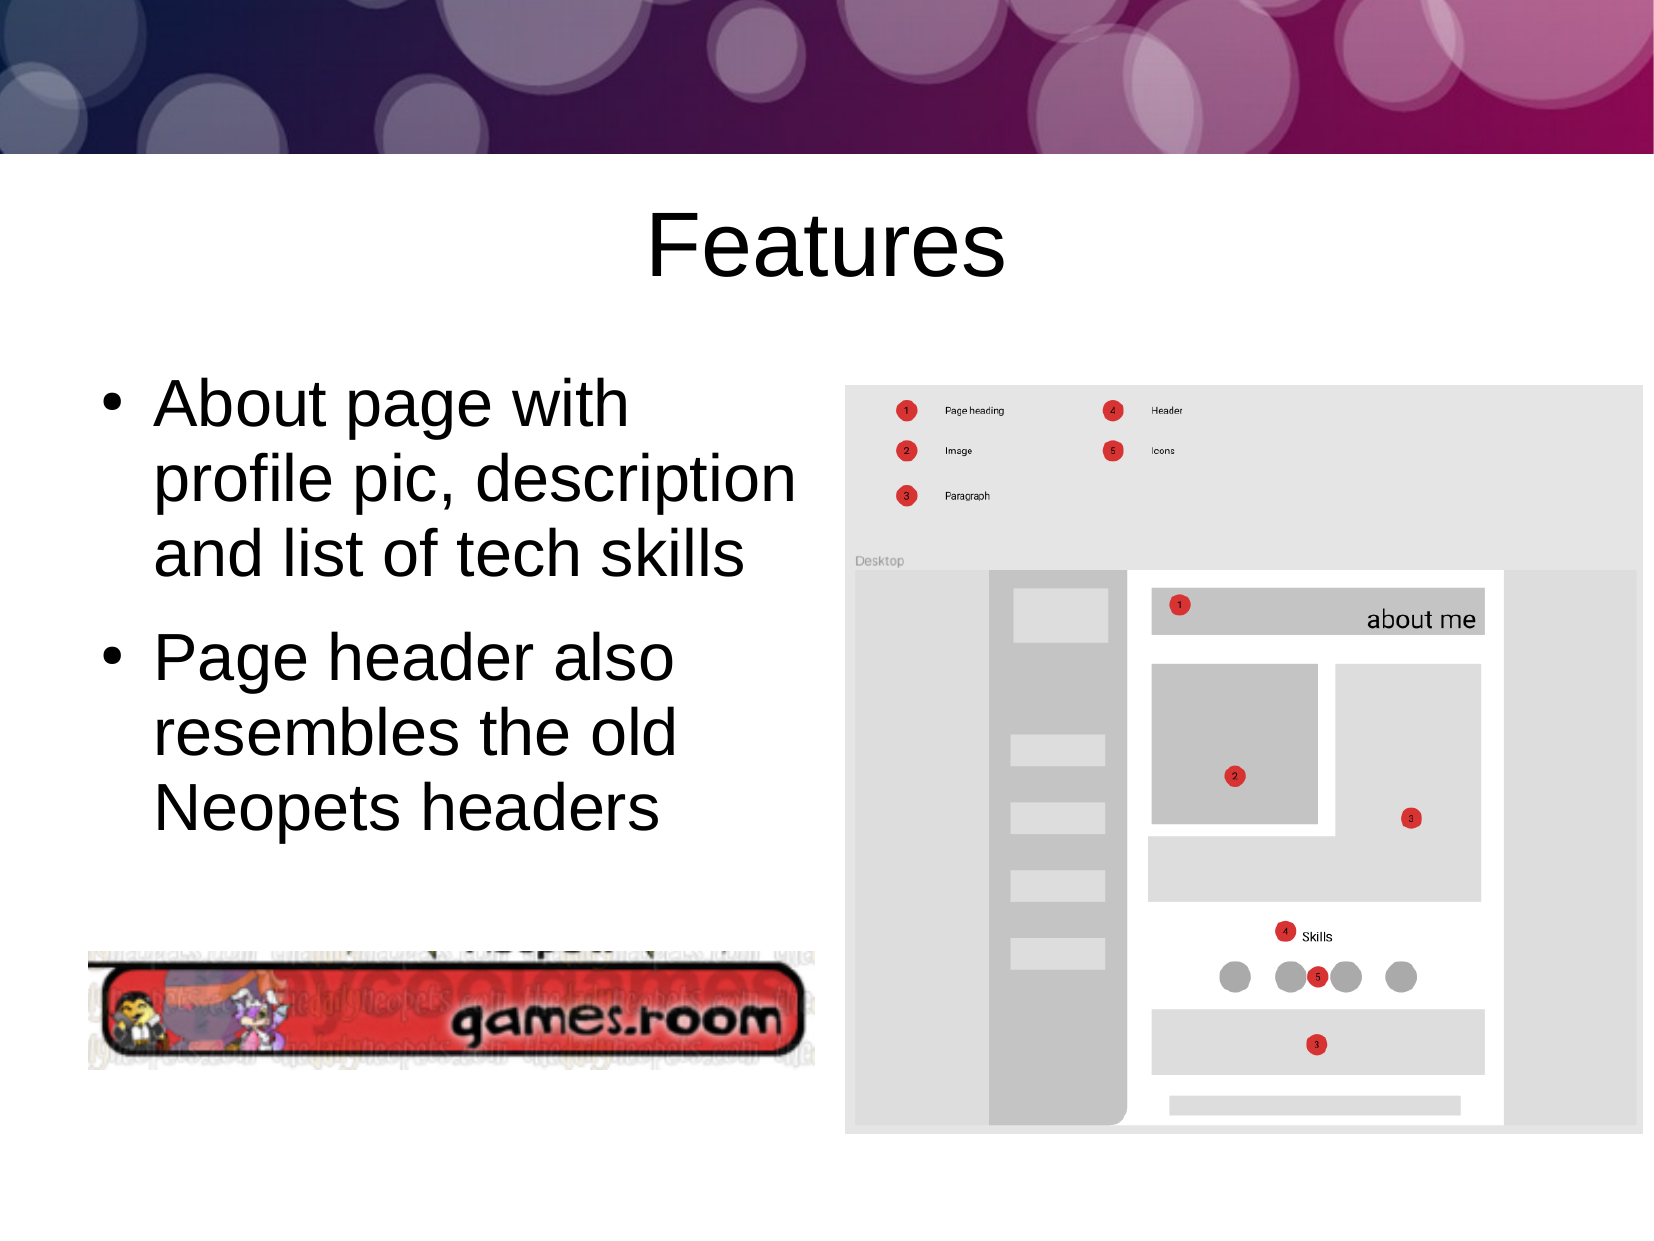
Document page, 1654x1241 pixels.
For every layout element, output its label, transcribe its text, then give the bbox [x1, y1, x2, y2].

title Features [82, 159, 1571, 331]
picture [845, 385, 1643, 1134]
list About page with profile pic, description and list of tech skills Page header also resembles the old Neopets headers [82, 366, 809, 922]
picture [88, 951, 815, 1070]
picture [0, 0, 1654, 154]
